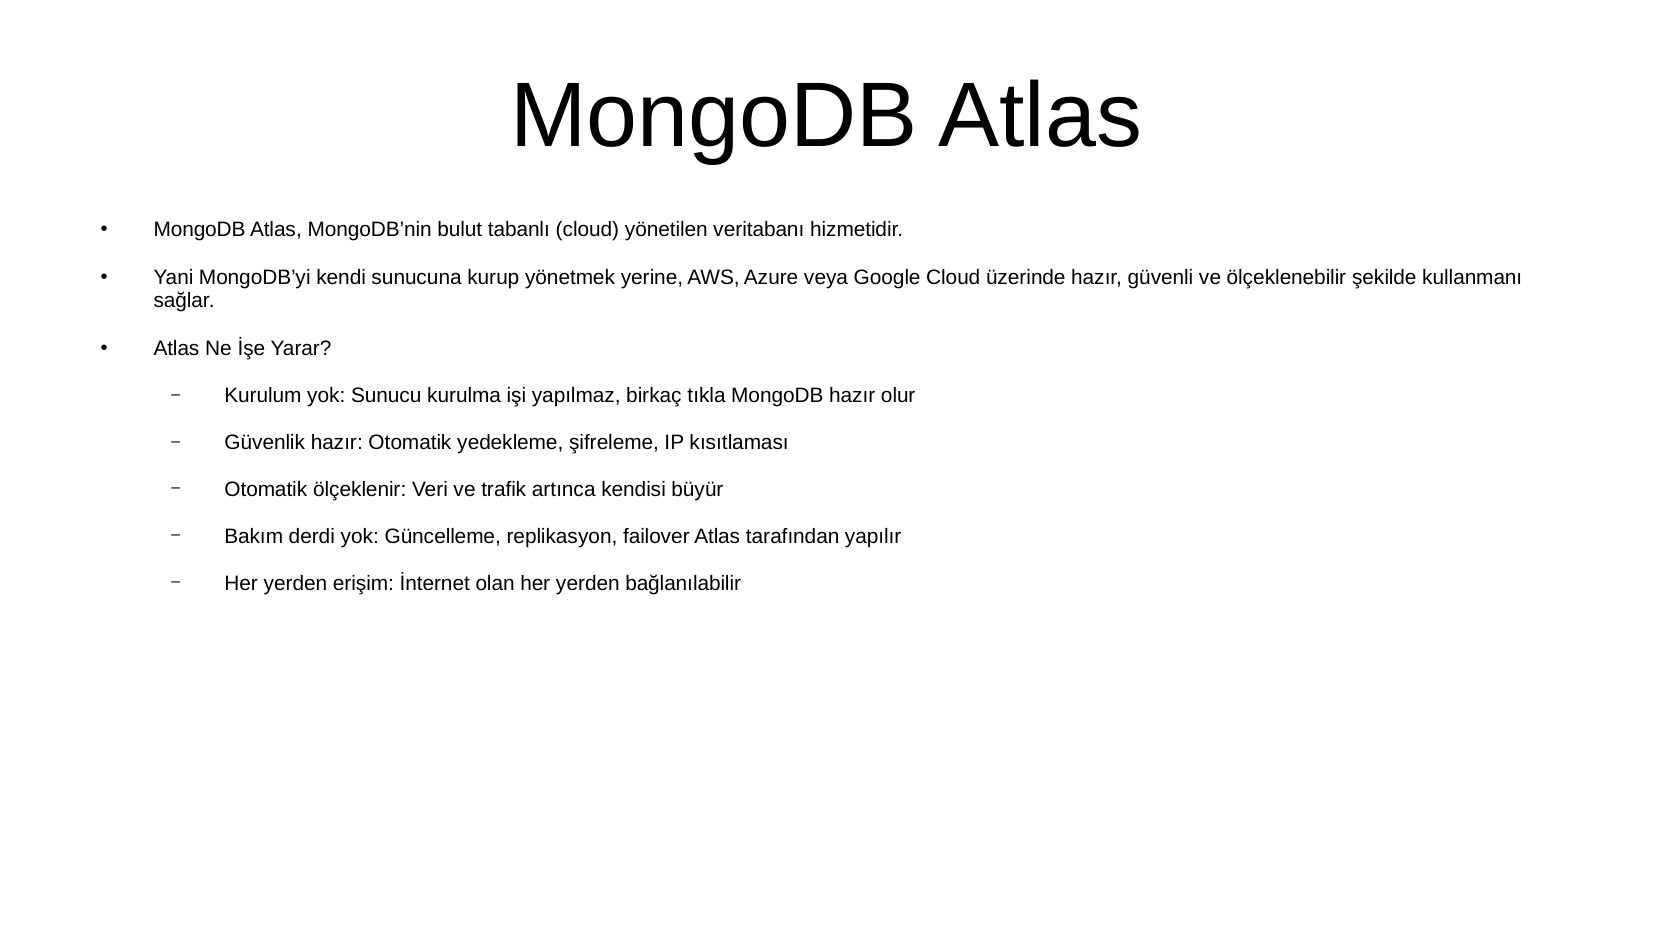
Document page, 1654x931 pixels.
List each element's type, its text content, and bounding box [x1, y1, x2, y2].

title MongoDB Atlas [82, 37, 1571, 193]
list MongoDB Atlas, MongoDB’nin bulut tabanlı (cloud) yönetilen veritabanı hizmetidir. Yani MongoDB’yi kendi sunucuna kurup yönetmek yerine, AWS, Azure veya Google Cloud üzerinde hazır, güvenli ve ölçeklenebilir şekilde kullanmanı sağlar. Atlas Ne İşe Yarar? Kurulum yok: Sunucu kurulma işi yapılmaz, birkaç tıkla MongoDB hazır olur Güvenlik hazır: Otomatik yedekleme, şifreleme, IP kısıtlaması Otomatik ölçeklenir: Veri ve trafik artınca kendisi büyür Bakım derdi yok: Güncelleme, replikasyon, failover Atlas tarafından yapılır Her yerden erişim: İnternet olan her yerden bağlanılabilir [82, 217, 1571, 758]
